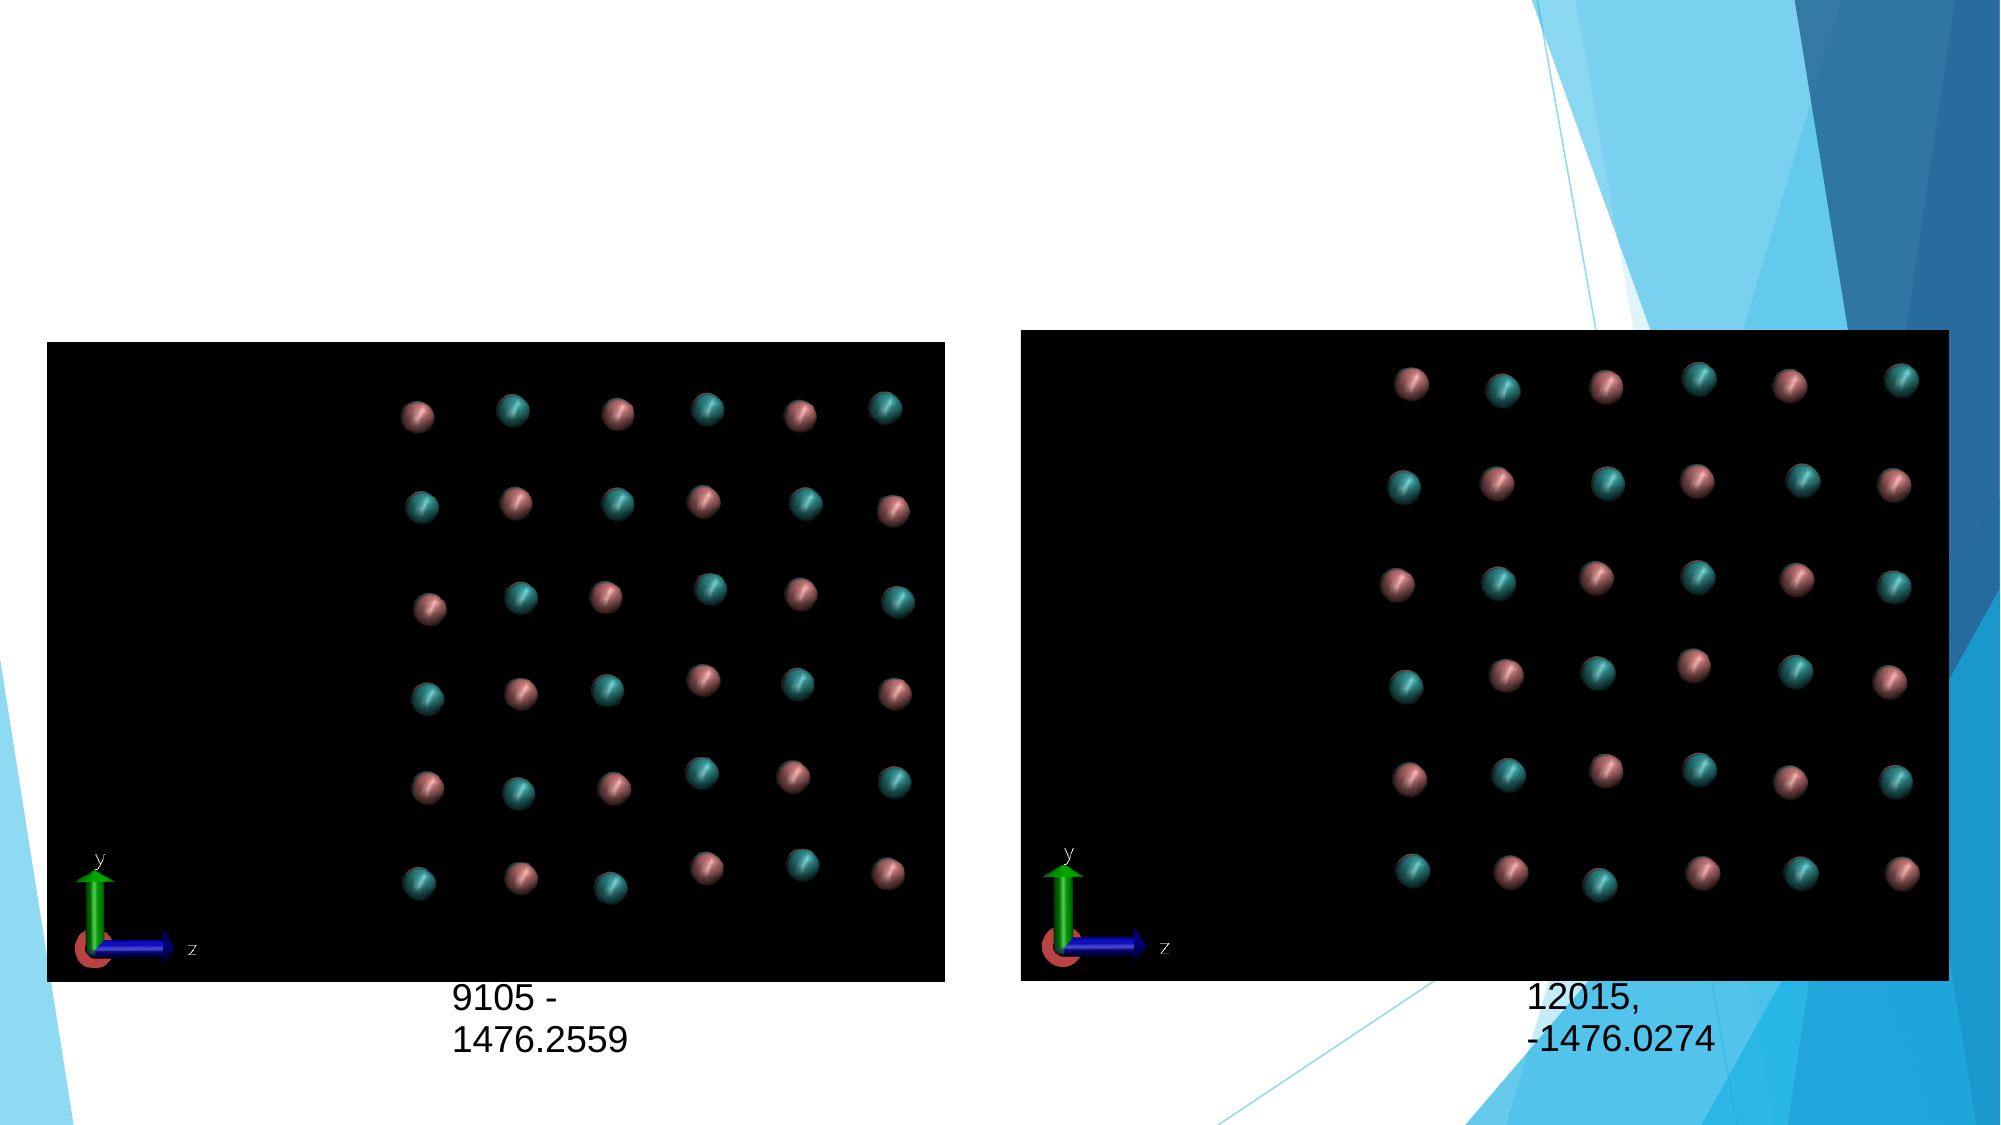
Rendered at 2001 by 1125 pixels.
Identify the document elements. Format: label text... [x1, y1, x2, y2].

text_box 12015, -1476.0274 [1511, 968, 1737, 1125]
picture [1020, 330, 1949, 981]
picture [47, 342, 945, 982]
text_box 9105 -1476.2559 [437, 969, 674, 1111]
